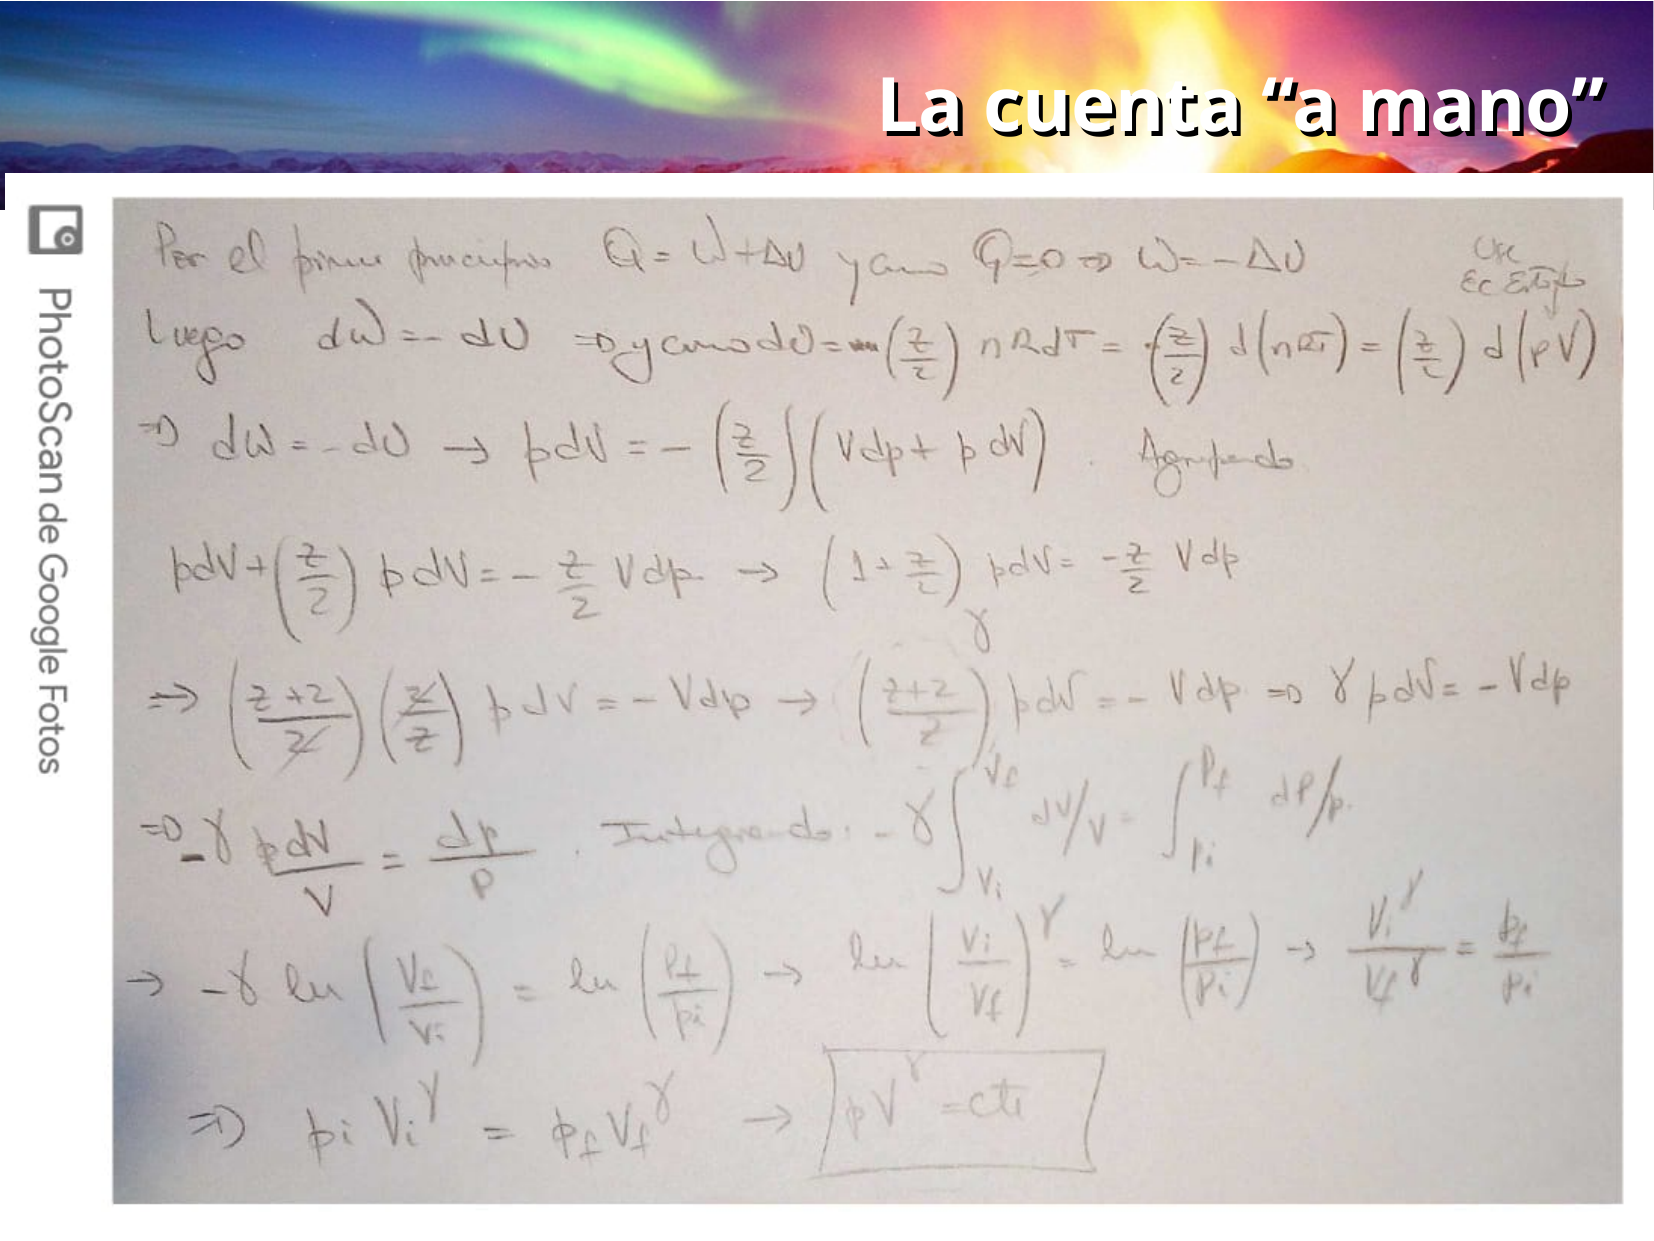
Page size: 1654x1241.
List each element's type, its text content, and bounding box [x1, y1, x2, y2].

title La cuenta “a mano” [45, 15, 1606, 173]
picture [0, 1, 1654, 1231]
